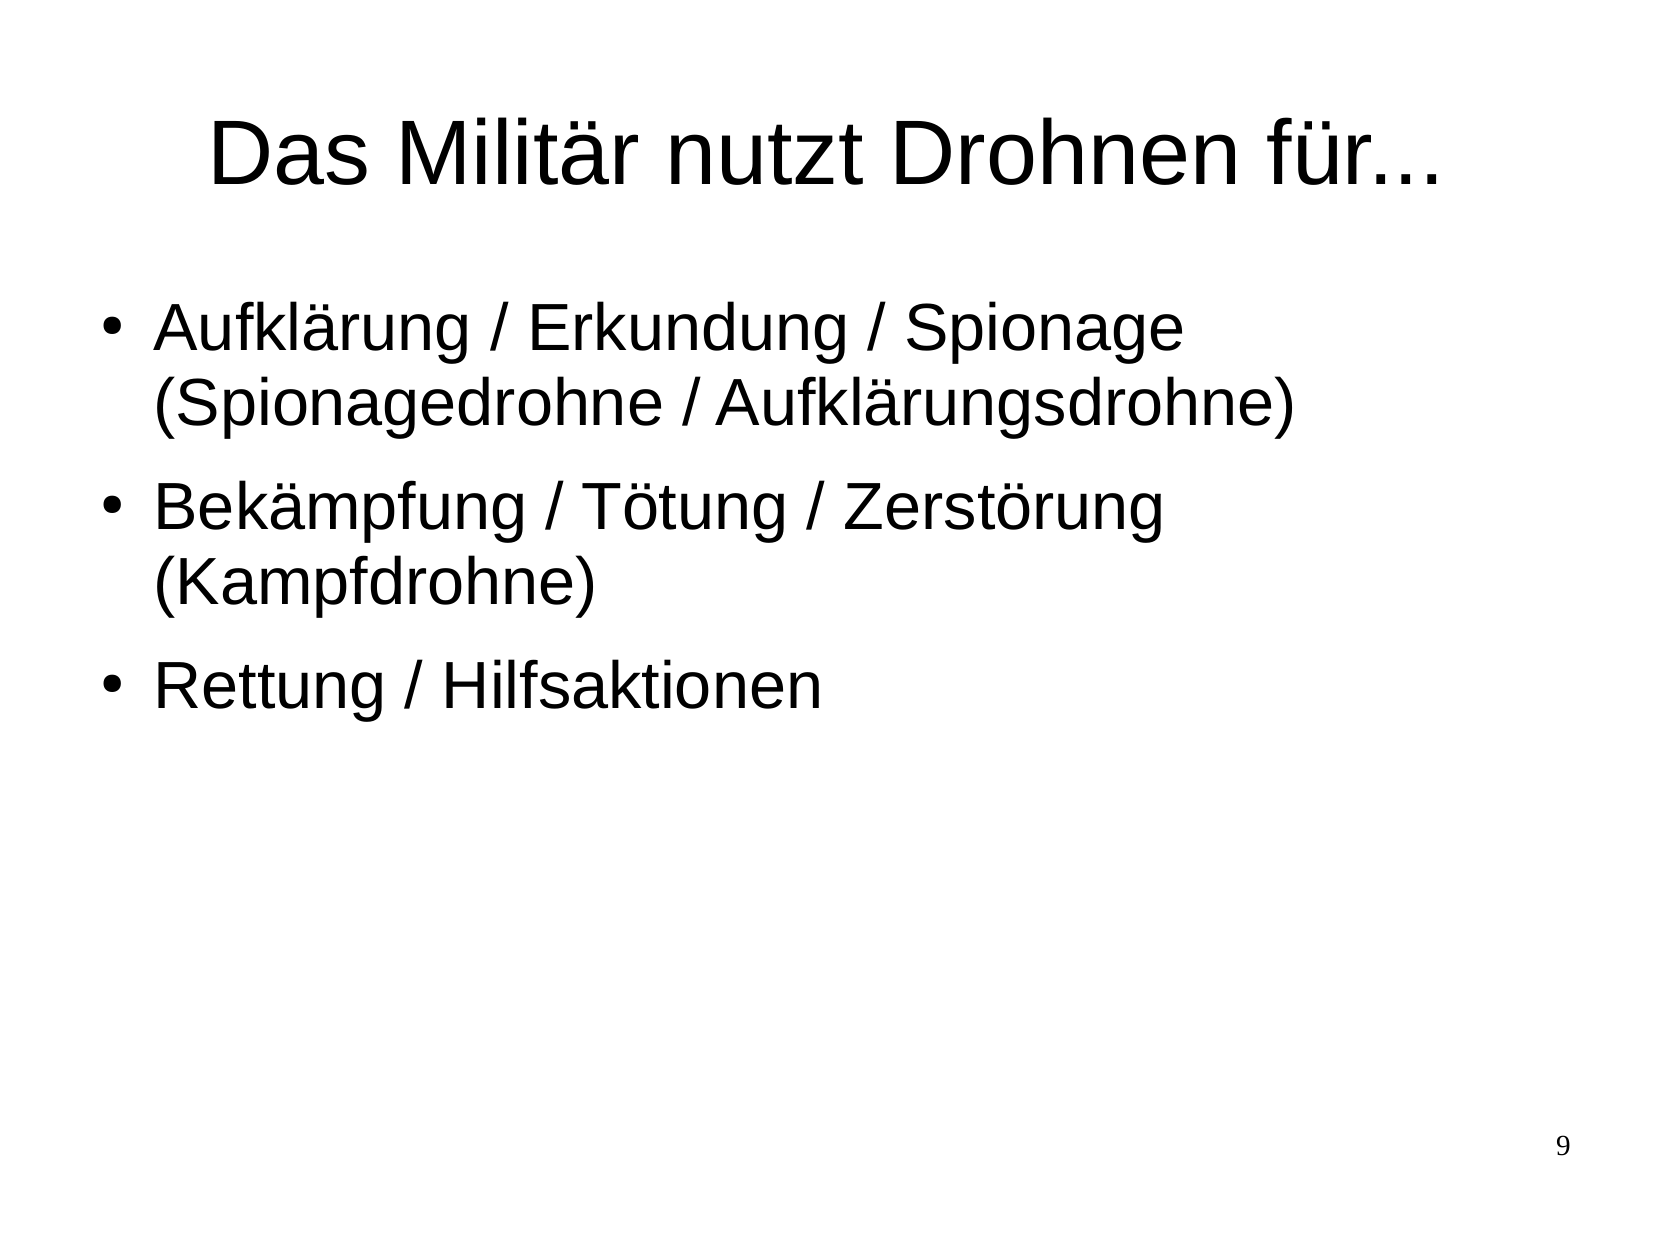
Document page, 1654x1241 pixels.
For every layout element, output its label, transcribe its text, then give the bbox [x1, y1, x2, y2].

title Das Militär nutzt Drohnen für... [82, 49, 1571, 257]
list Aufklärung / Erkundung / Spionage (Spionagedrohne / Aufklärungsdrohne) Bekämpfung / Tötung / Zerstörung (Kampfdrohne) Rettung / Hilfsaktionen [82, 290, 1571, 1109]
